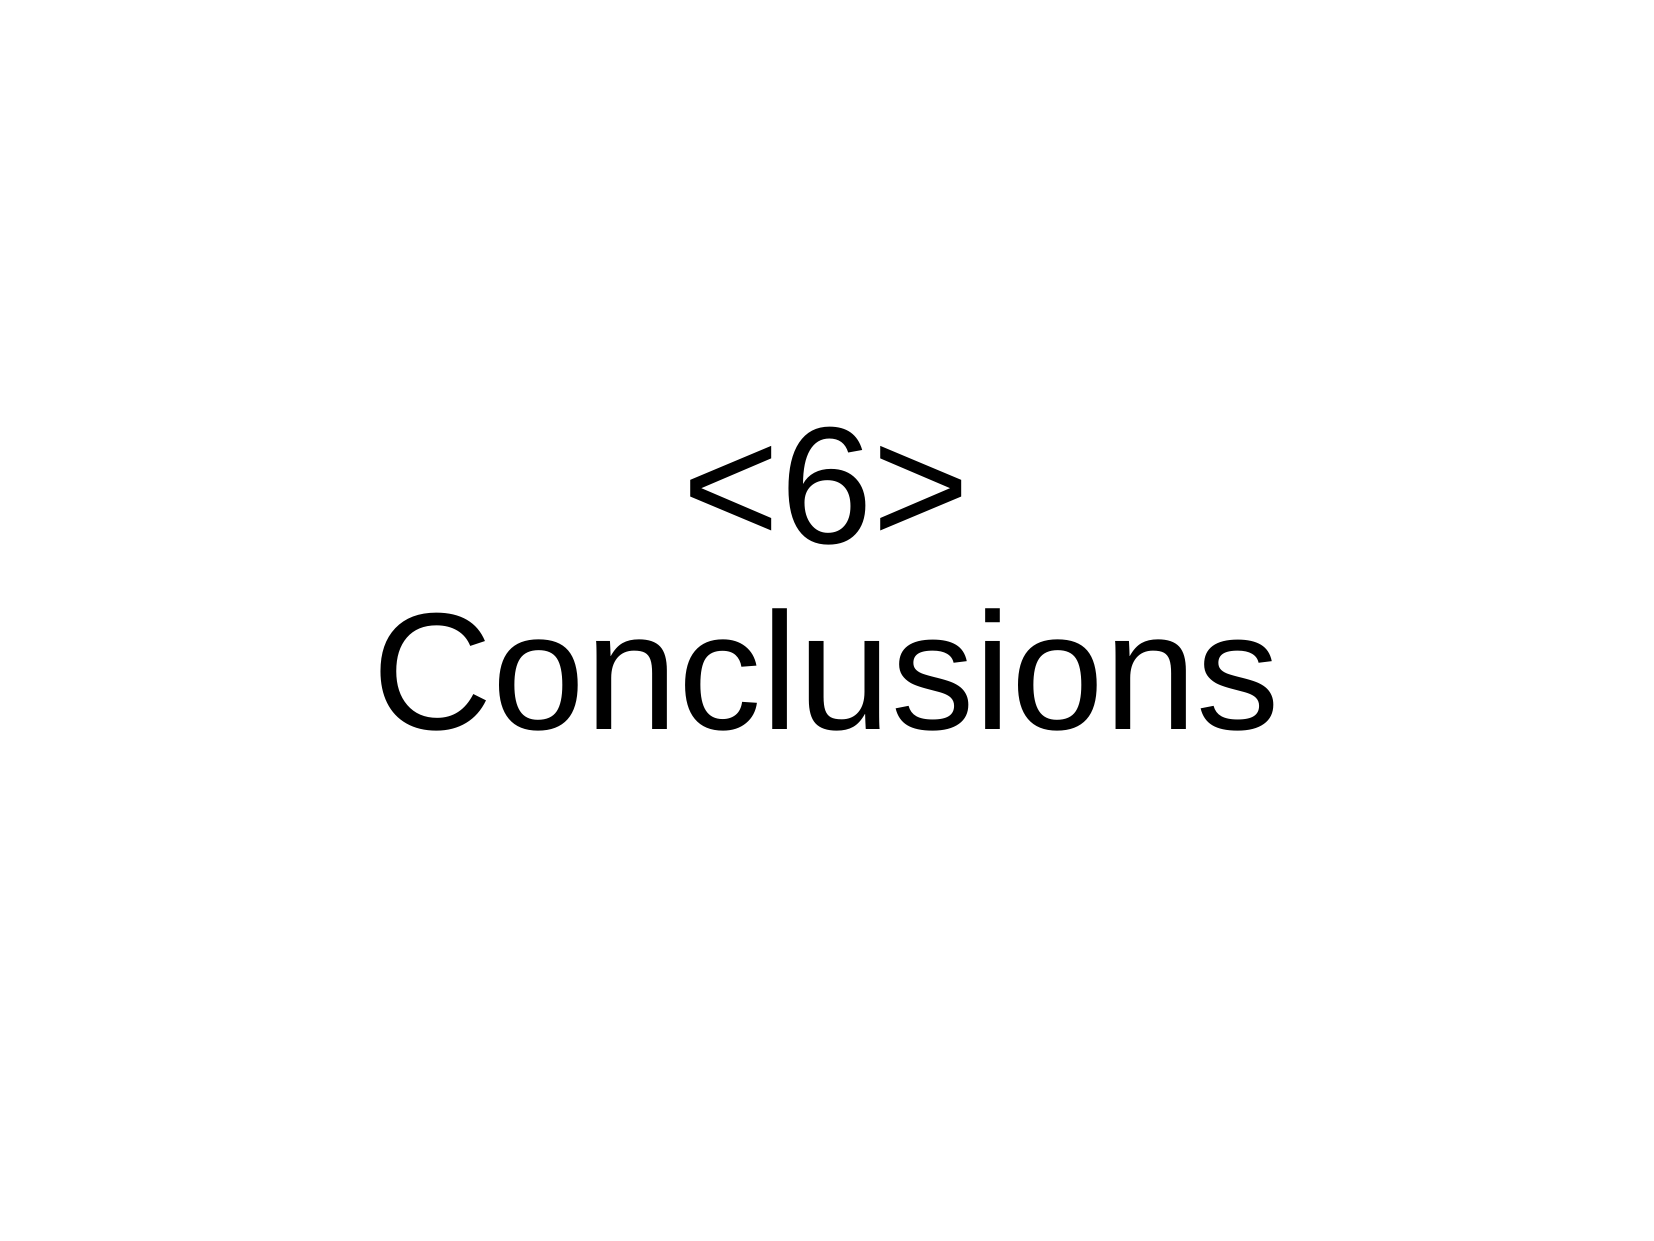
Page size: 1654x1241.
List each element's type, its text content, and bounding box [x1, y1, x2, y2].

subtitle <6> Conclusions [82, 56, 1571, 1102]
